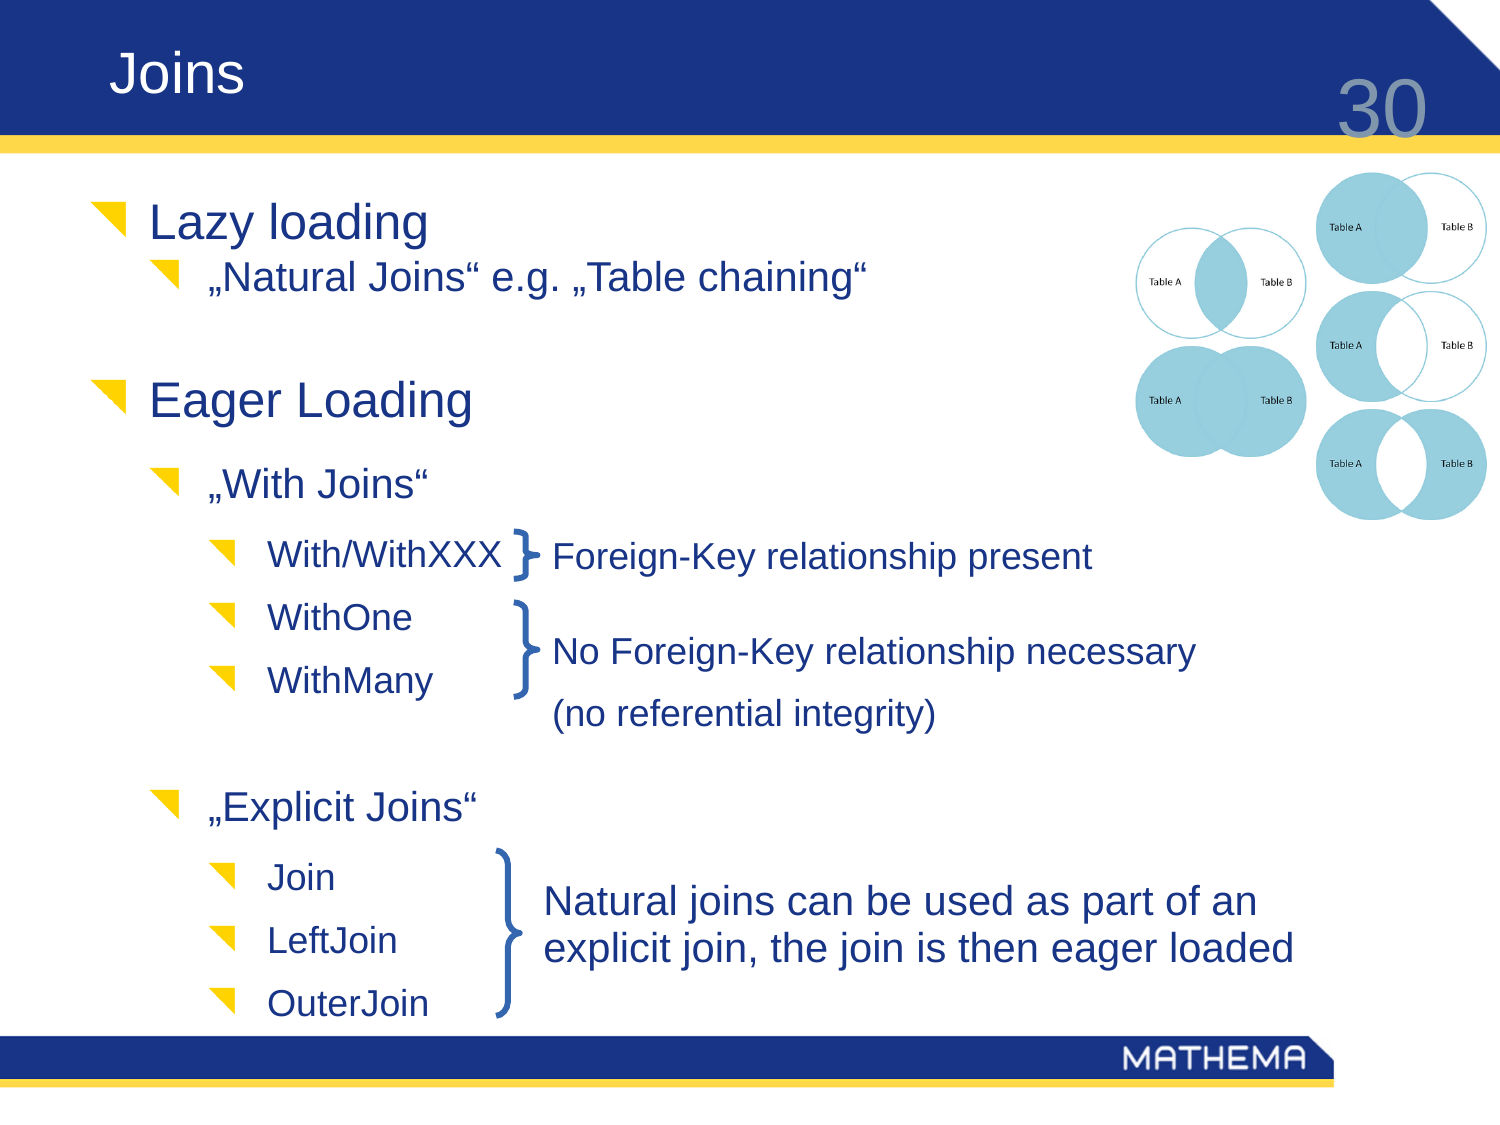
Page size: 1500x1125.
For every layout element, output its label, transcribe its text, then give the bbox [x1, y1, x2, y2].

text_box No Foreign-Key relationship necessary (no referential integrity) [537, 619, 1247, 742]
list Natural joins can be used as part of an explicit join, the join is then eager loaded [484, 877, 1392, 1032]
title Joins [73, 27, 1276, 113]
picture [0, 0, 1500, 1125]
text_box Foreign-Key relationship present [537, 524, 1134, 585]
list Lazy loading „Natural Joins“ e.g. „Table chaining“ Eager Loading „With Joins“ With/WithXXX WithOne WithMany „Explicit Joins“ Join LeftJoin OuterJoin [75, 181, 1146, 1032]
